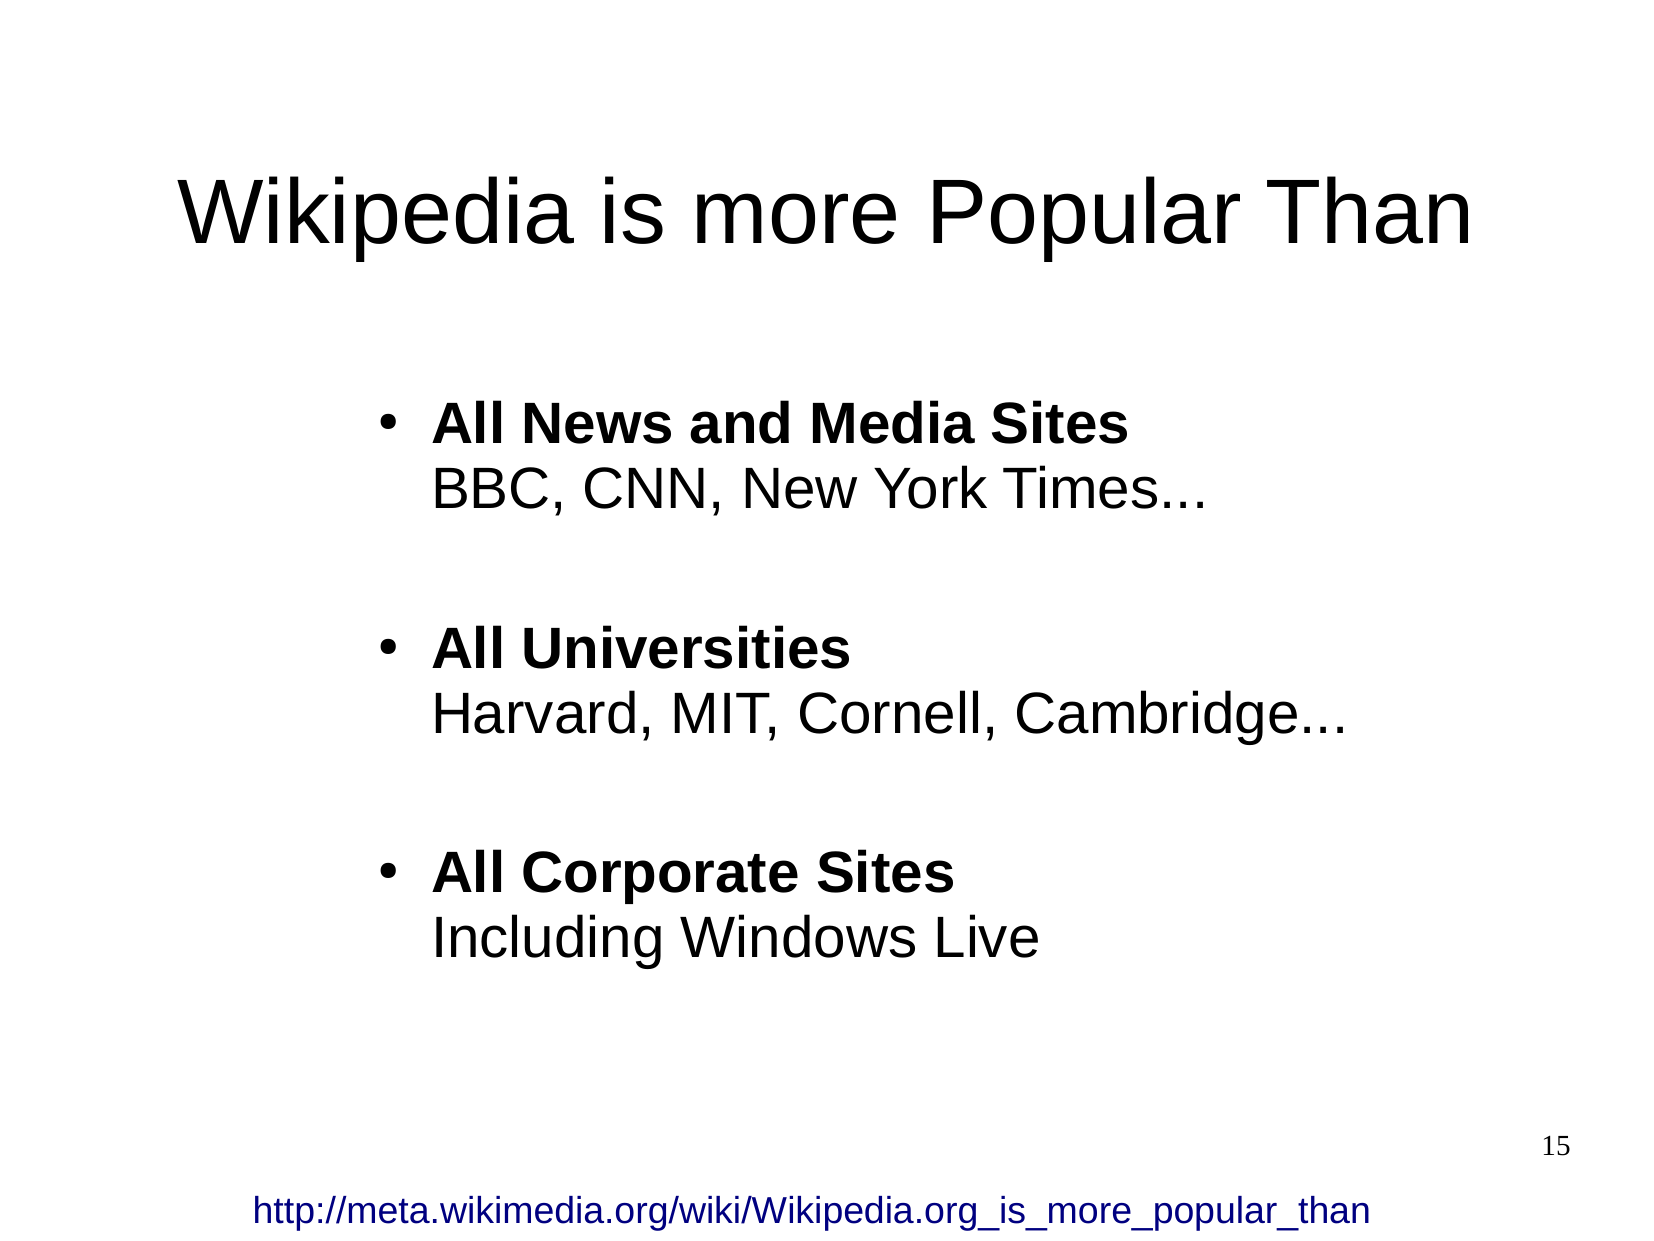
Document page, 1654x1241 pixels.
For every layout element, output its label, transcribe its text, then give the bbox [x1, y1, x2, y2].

text_box http://meta.wikimedia.org/wiki/Wikipedia.org_is_more_popular_than... [237, 1182, 1417, 1241]
list All News and Media Sites BBC, CNN, New York Times... All Universities Harvard, MIT, Cornell, Cambridge... All Corporate Sites Including Windows Live [360, 390, 1407, 1117]
title Wikipedia is more Popular Than [82, 108, 1571, 316]
